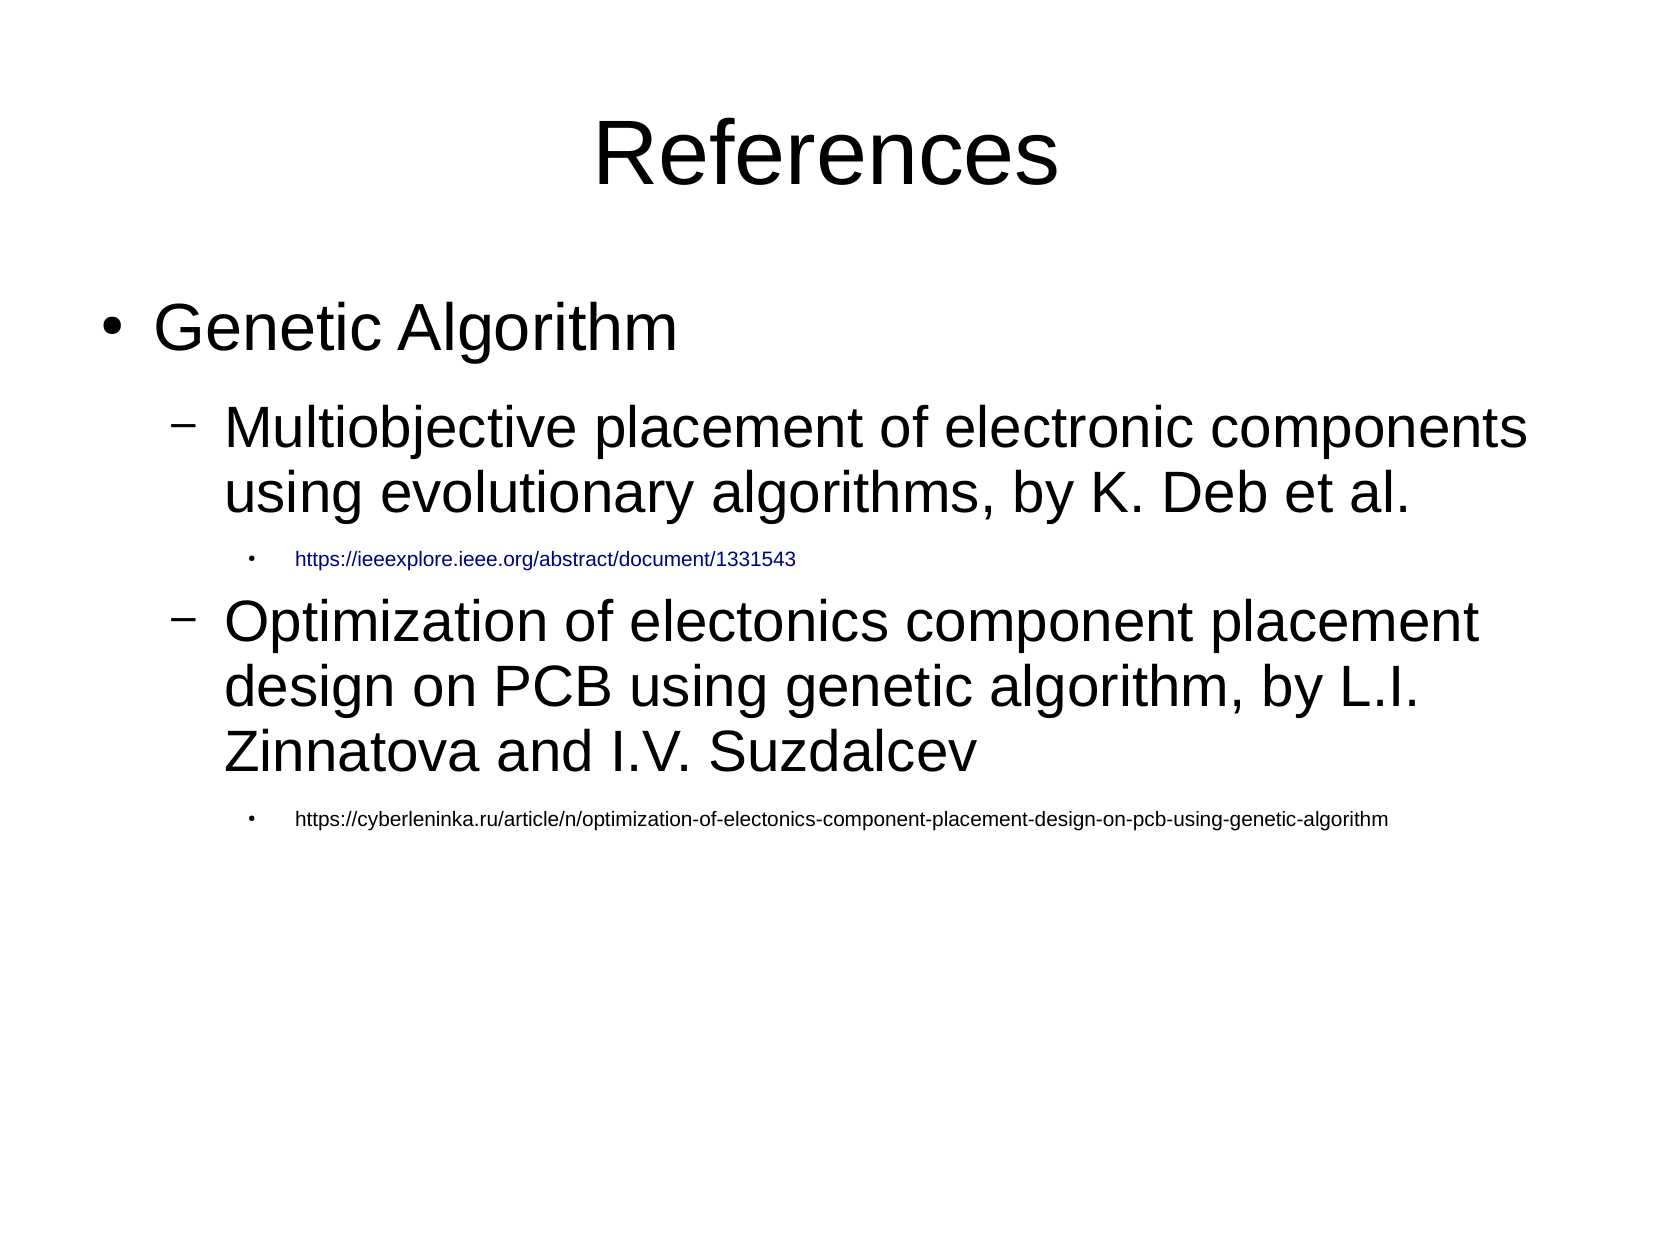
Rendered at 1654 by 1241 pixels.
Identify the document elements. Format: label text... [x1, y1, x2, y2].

list Genetic Algorithm Multiobjective placement of electronic components using evolutionary algorithms, by K. Deb et al. https://ieeexplore.ieee.org/abstract/document/1331543 Optimization of electonics component placement design on PCB using genetic algorithm, by L.I. Zinnatova and I.V. Suzdalcev https://cyberleninka.ru/article/n/optimization-of-electonics-component-placement-design-on-pcb-using-genetic-algorithm [82, 290, 1571, 1109]
title References [82, 49, 1571, 257]
